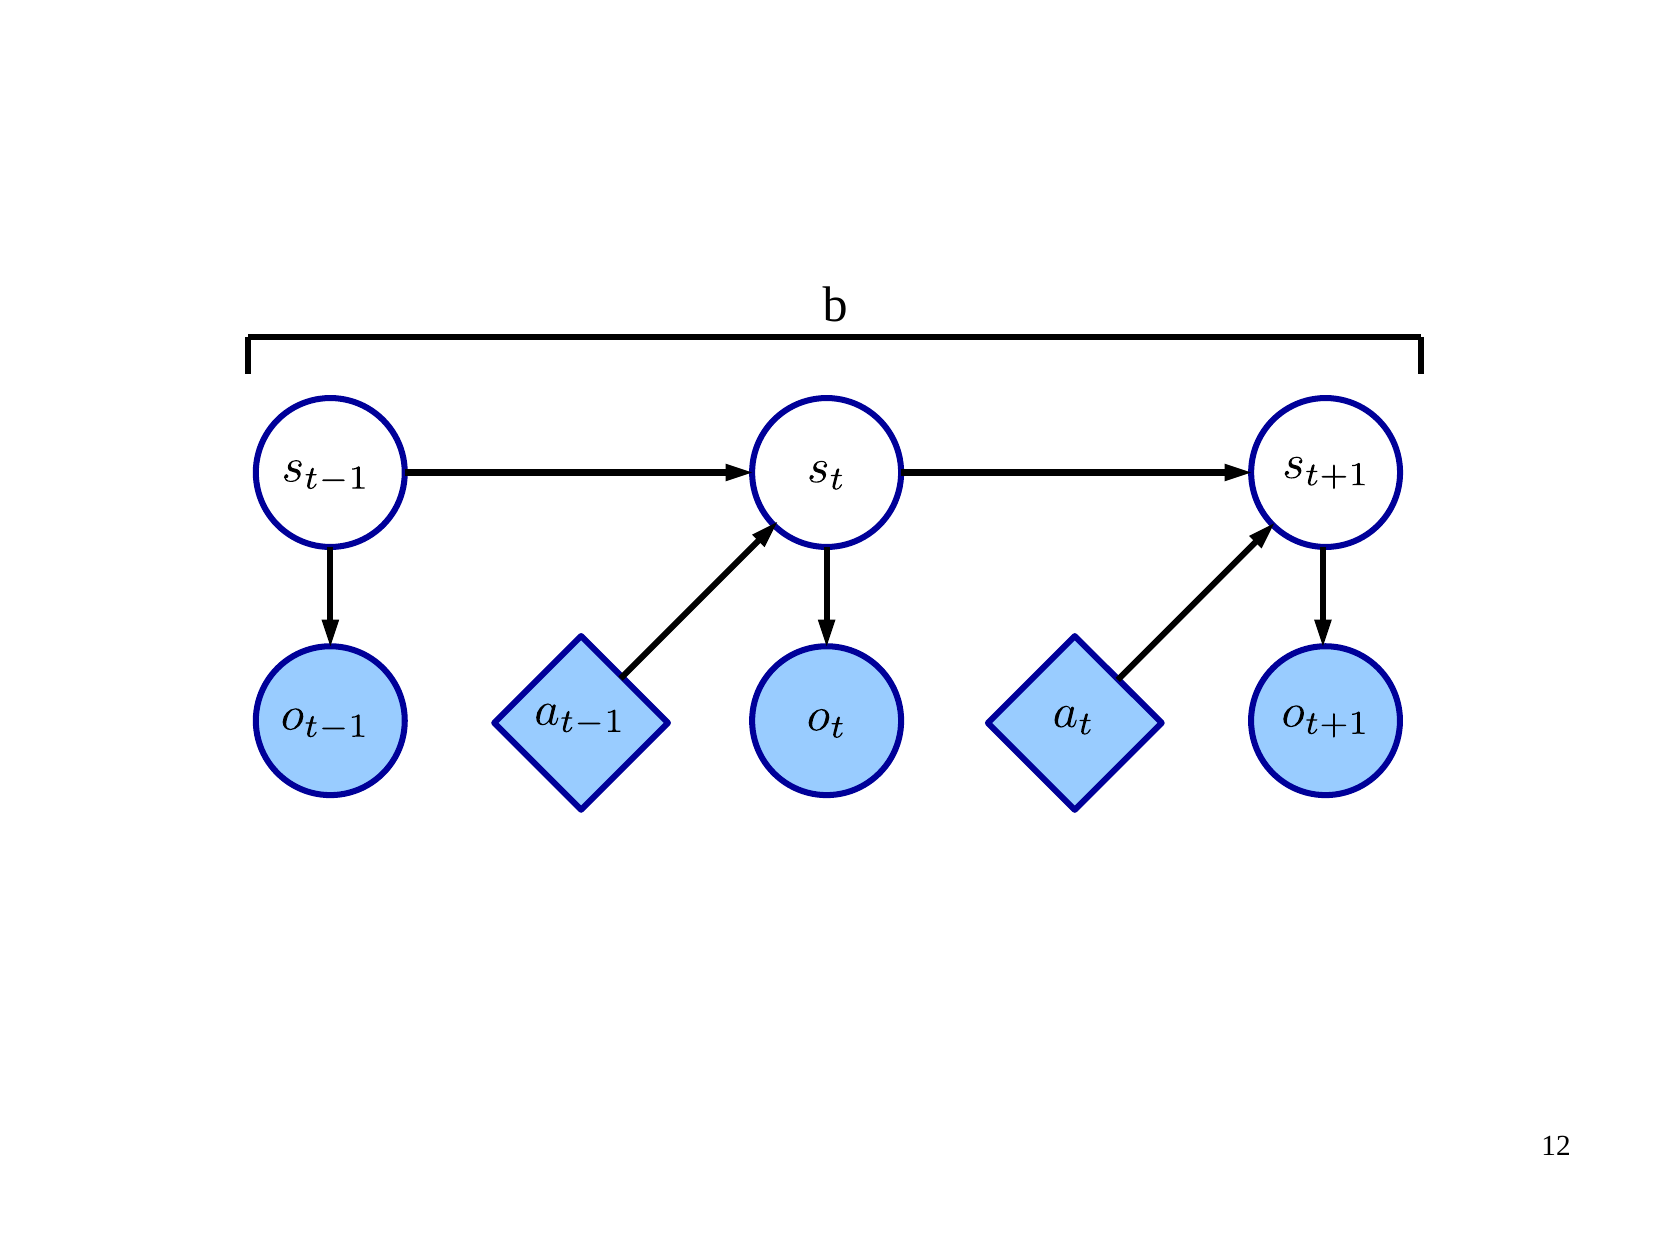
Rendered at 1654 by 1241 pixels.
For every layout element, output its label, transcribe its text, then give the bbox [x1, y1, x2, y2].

text_box [1251, 646, 1400, 796]
text_box [752, 398, 902, 547]
text_box [494, 636, 668, 810]
text_box b [807, 269, 866, 343]
text_box [752, 646, 902, 796]
text_box [1251, 398, 1401, 547]
text_box [255, 646, 405, 796]
text_box [255, 398, 405, 547]
text_box [987, 636, 1162, 810]
